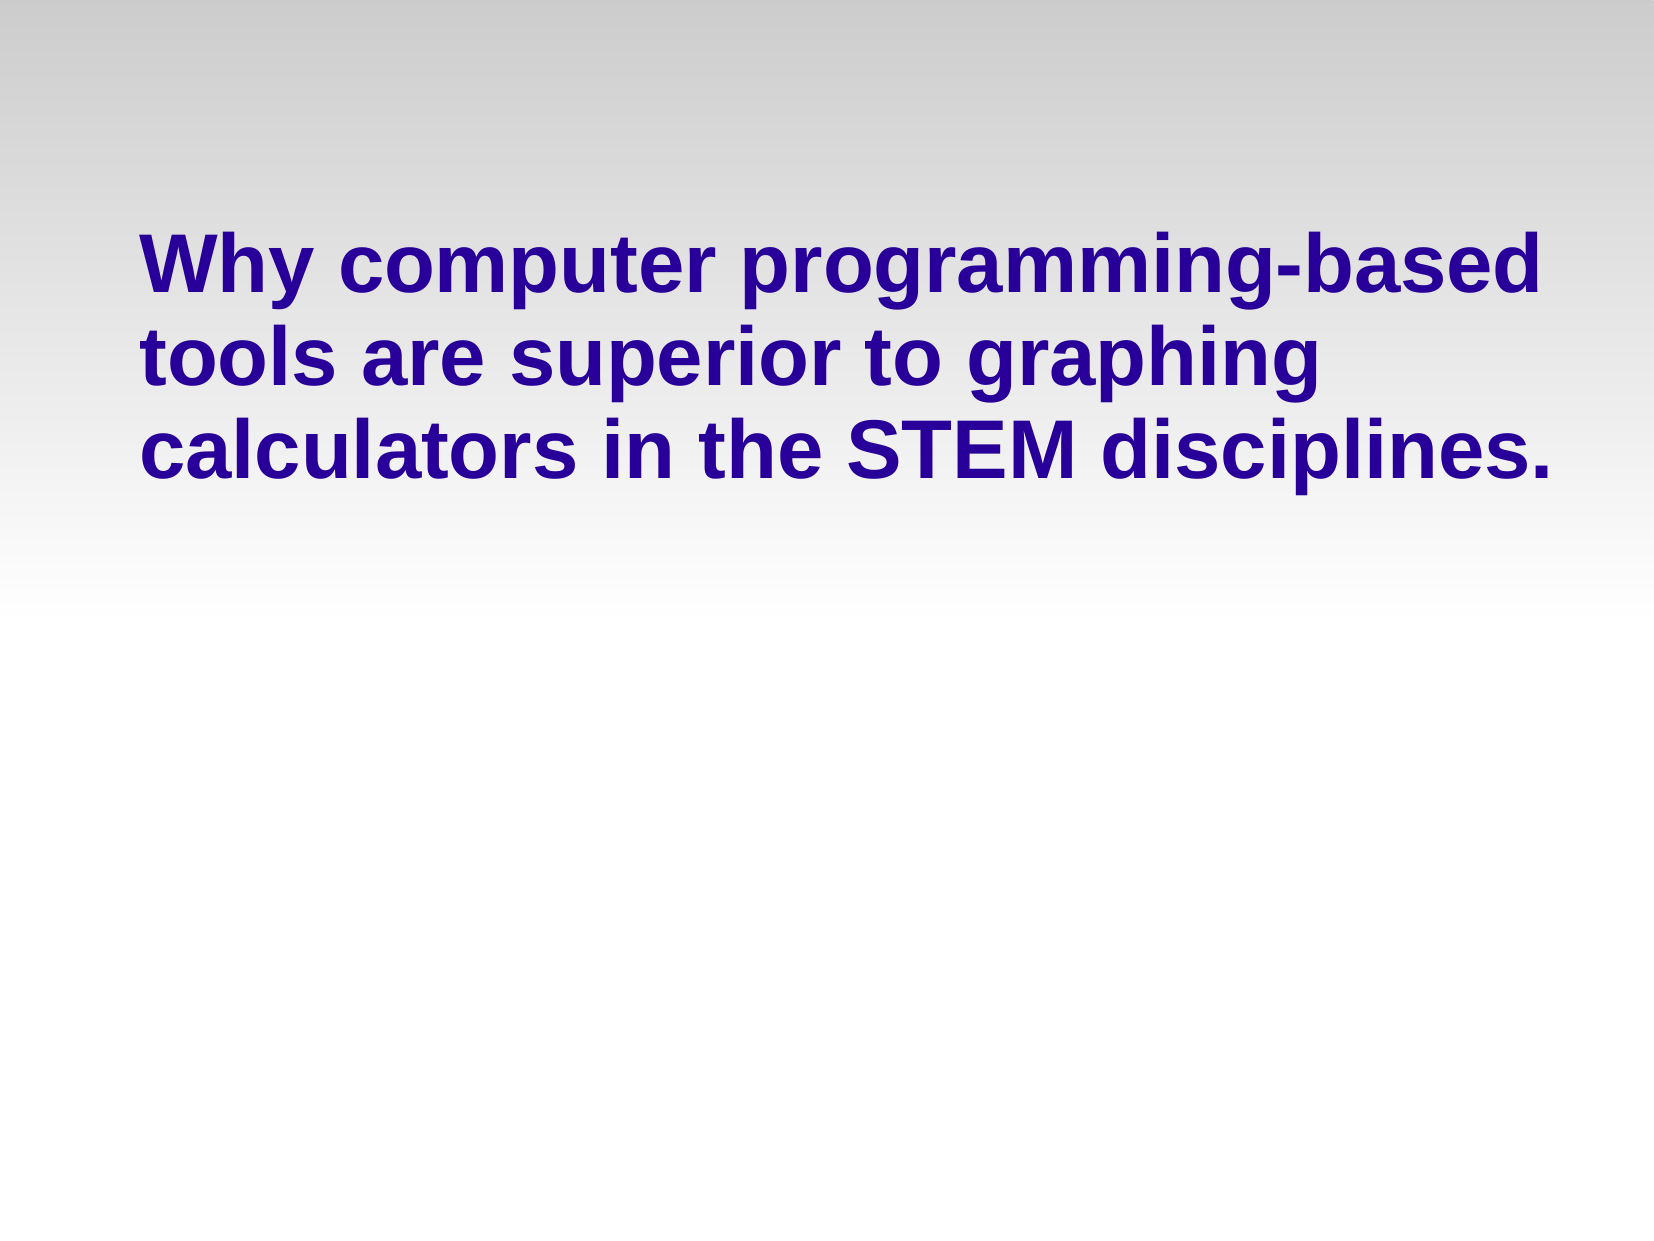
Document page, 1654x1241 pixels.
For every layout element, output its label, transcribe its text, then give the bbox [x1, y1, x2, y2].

text_box Why computer programming-based tools are superior to graphing calculators in the STEM disciplines. [18, 209, 1627, 663]
